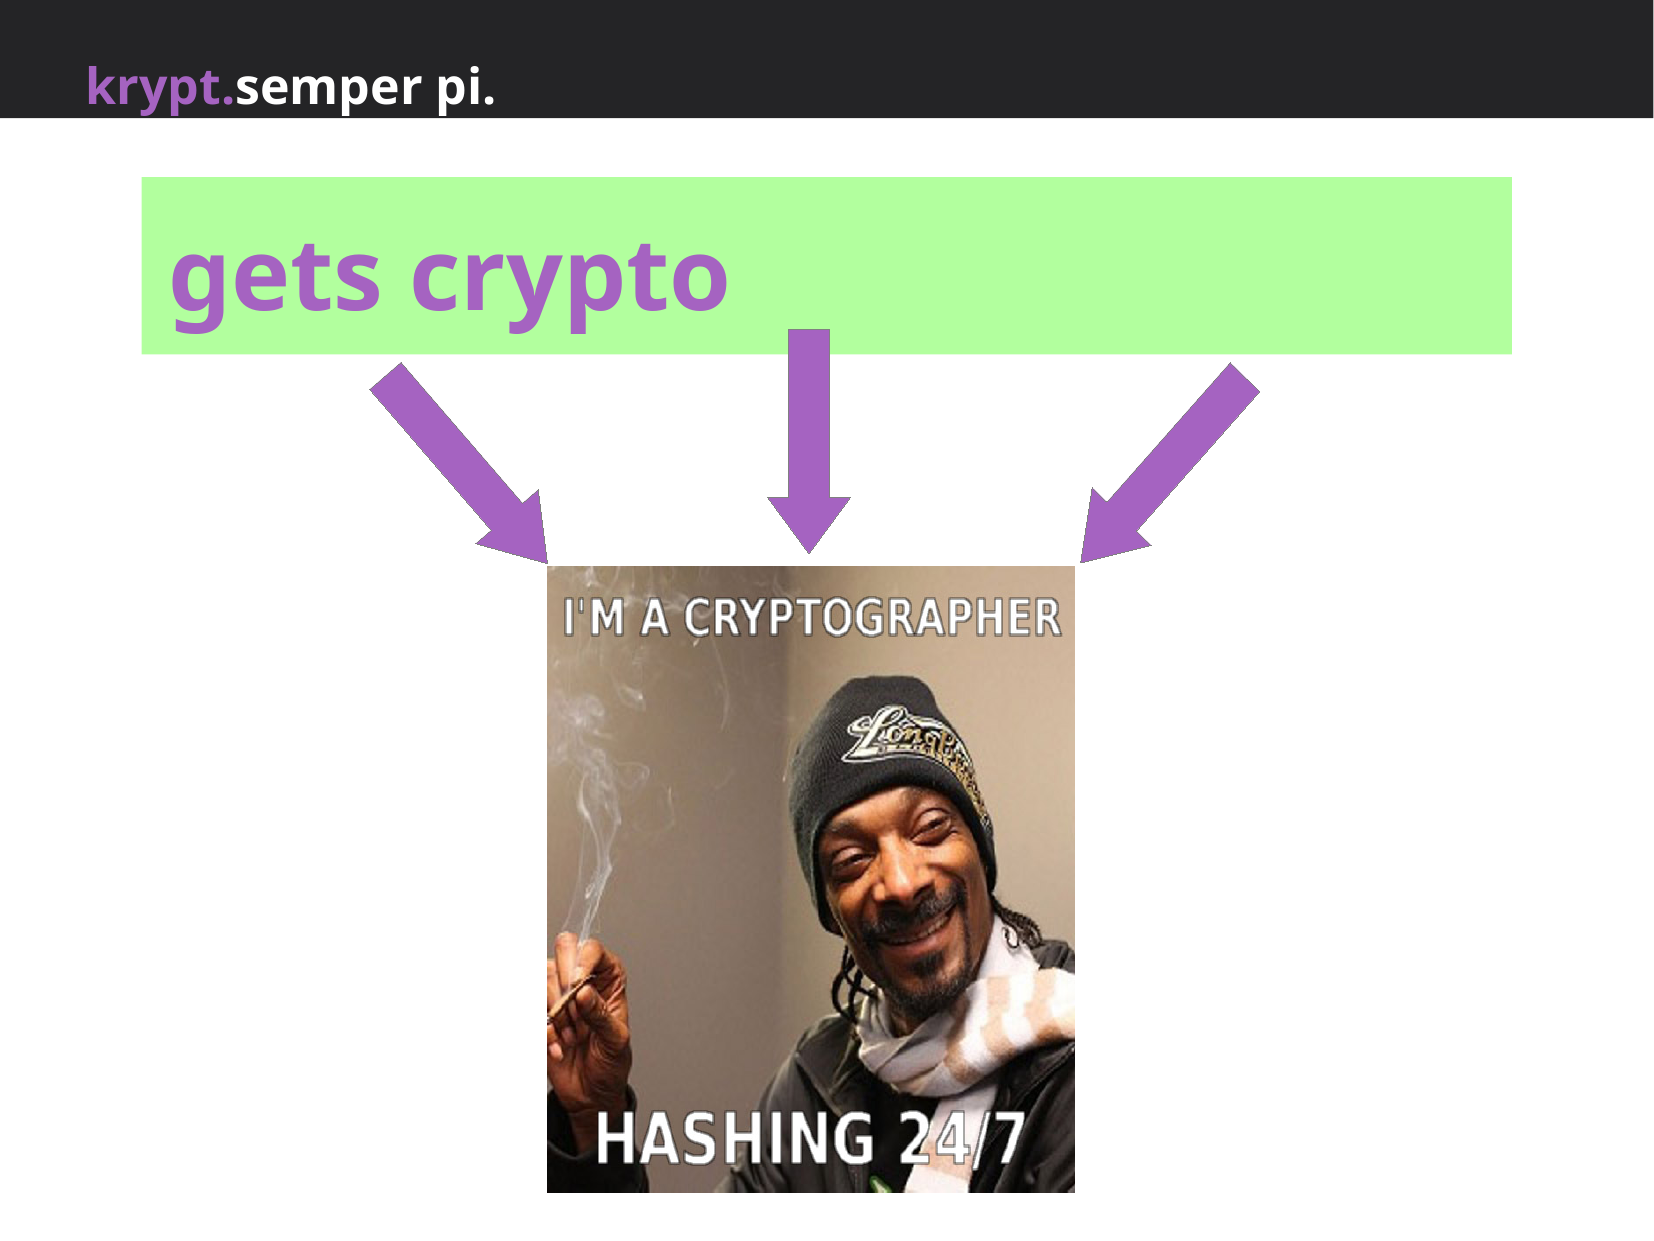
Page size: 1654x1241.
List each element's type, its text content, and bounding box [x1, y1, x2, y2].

picture [547, 566, 1075, 1193]
text_box [141, 177, 1512, 1087]
text_box [0, 0, 1654, 119]
text_box krypt.semper pi. [70, 43, 544, 119]
text_box gets crypto [153, 195, 981, 331]
